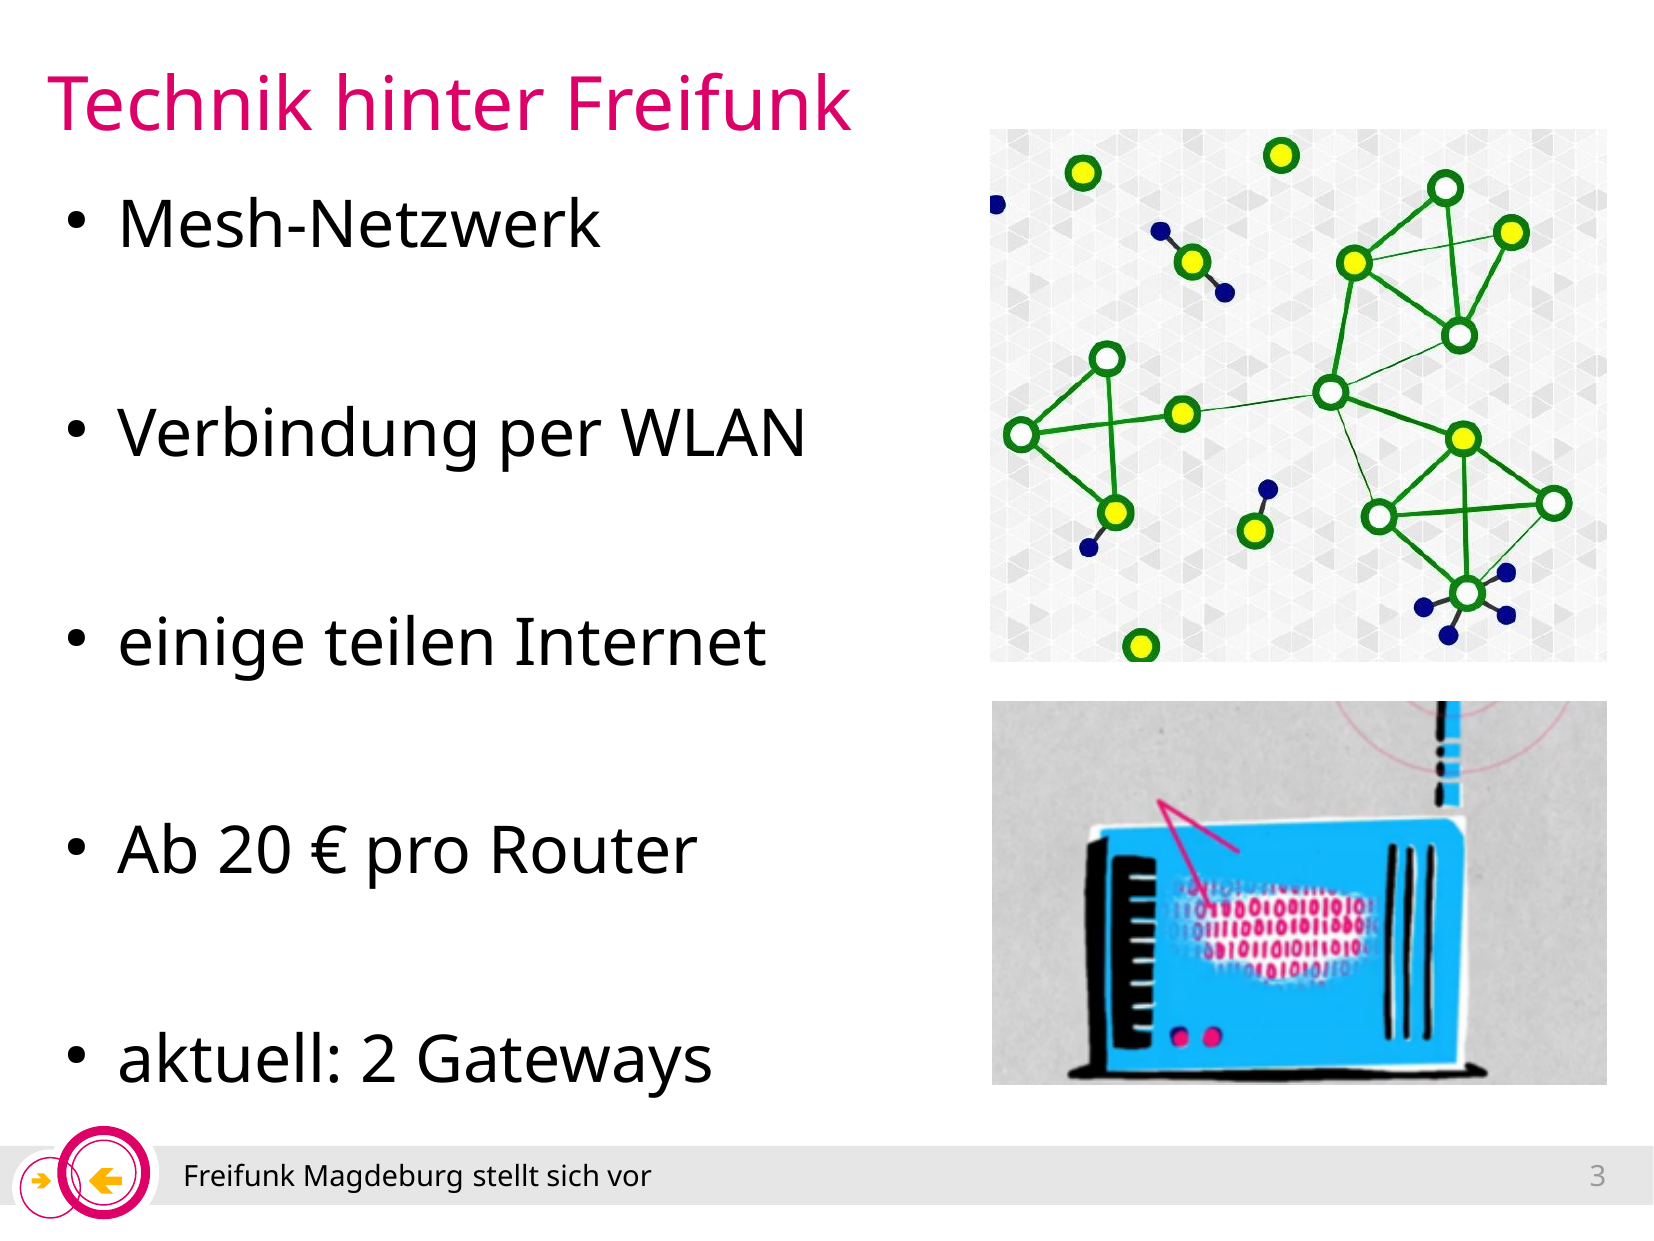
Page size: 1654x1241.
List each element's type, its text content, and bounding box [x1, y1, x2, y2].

list Mesh-Netzwerk Verbindung per WLAN einige teilen Internet Ab 20 € pro Router aktuell: 2 Gateways [47, 177, 1607, 1111]
picture [990, 129, 1607, 662]
picture [992, 701, 1607, 1085]
title Technik hinter Freifunk [47, 45, 1607, 158]
